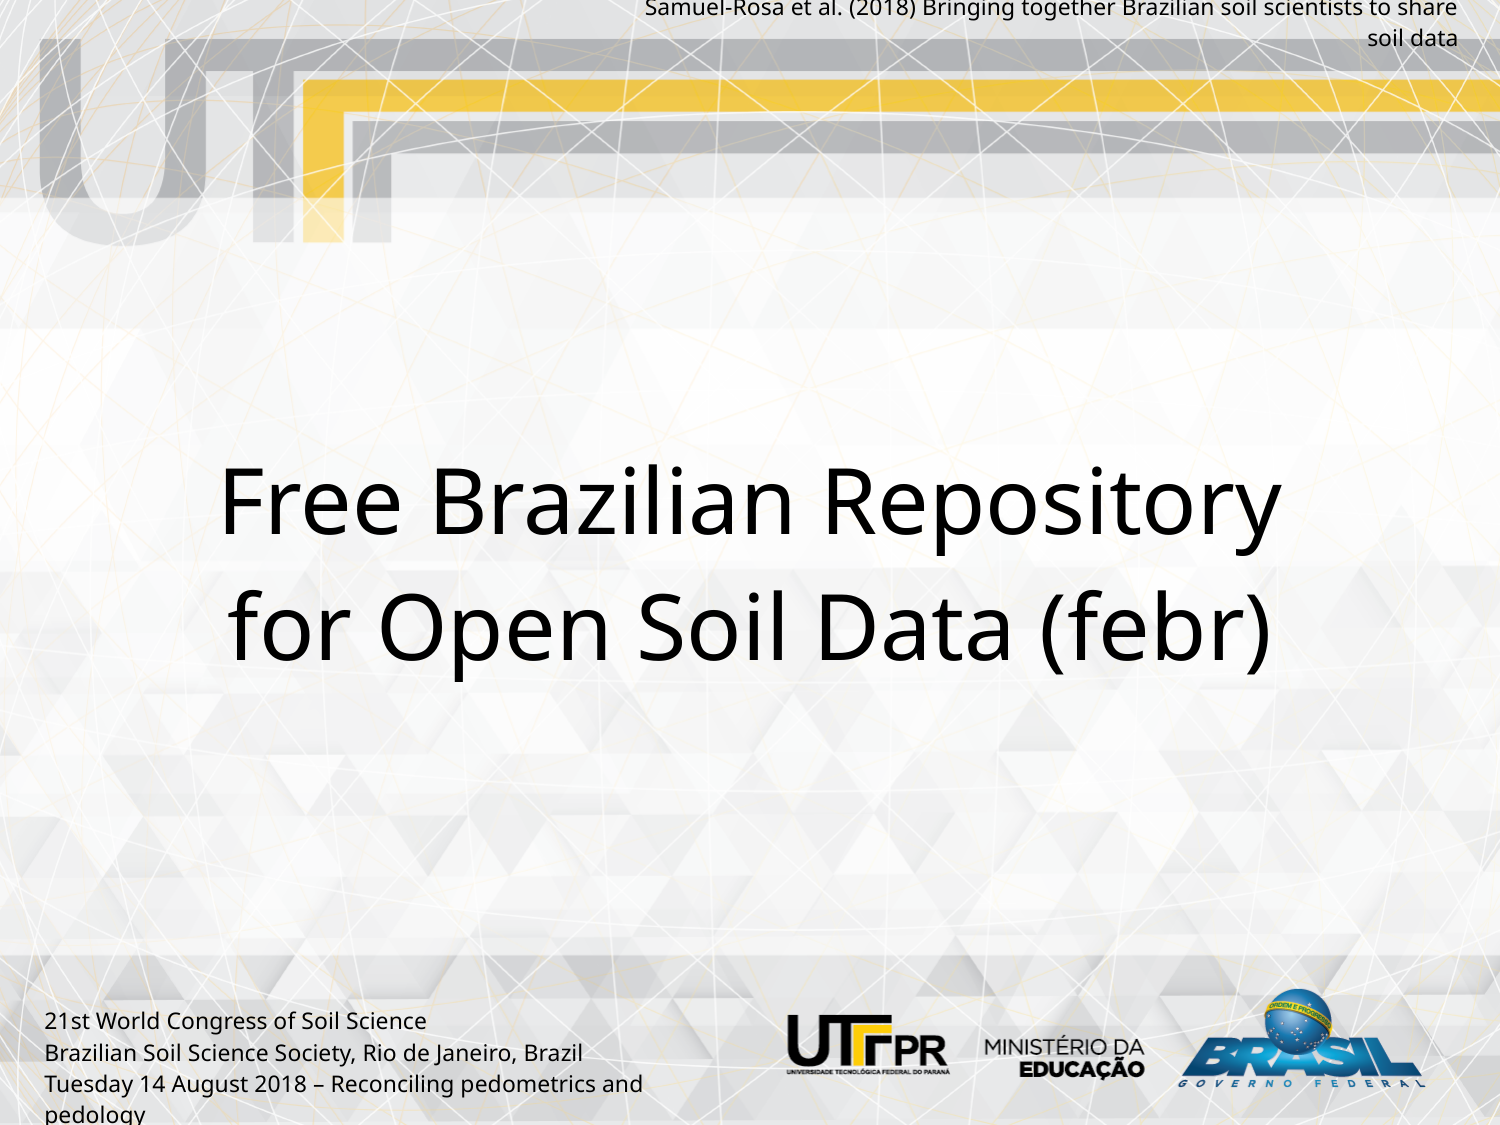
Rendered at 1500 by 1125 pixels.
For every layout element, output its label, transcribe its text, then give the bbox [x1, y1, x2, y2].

picture [48, 1112, 55, 1122]
text_box Free Brazilian Repository for Open Soil Data (febr) [103, 451, 1398, 673]
text_box 21st World Congress of Soil Science Brazilian Soil Science Society, Rio de Janeiro, Brazil Tuesday 14 August 2018 – Reconciling pedometrics and pedology [29, 998, 751, 1105]
text_box Samuel-Rosa et al. (2018) Bringing together Brazilian soil scientists to share soil data [602, 0, 1459, 50]
picture [122, 1112, 129, 1122]
picture [0, 0, 1500, 1125]
